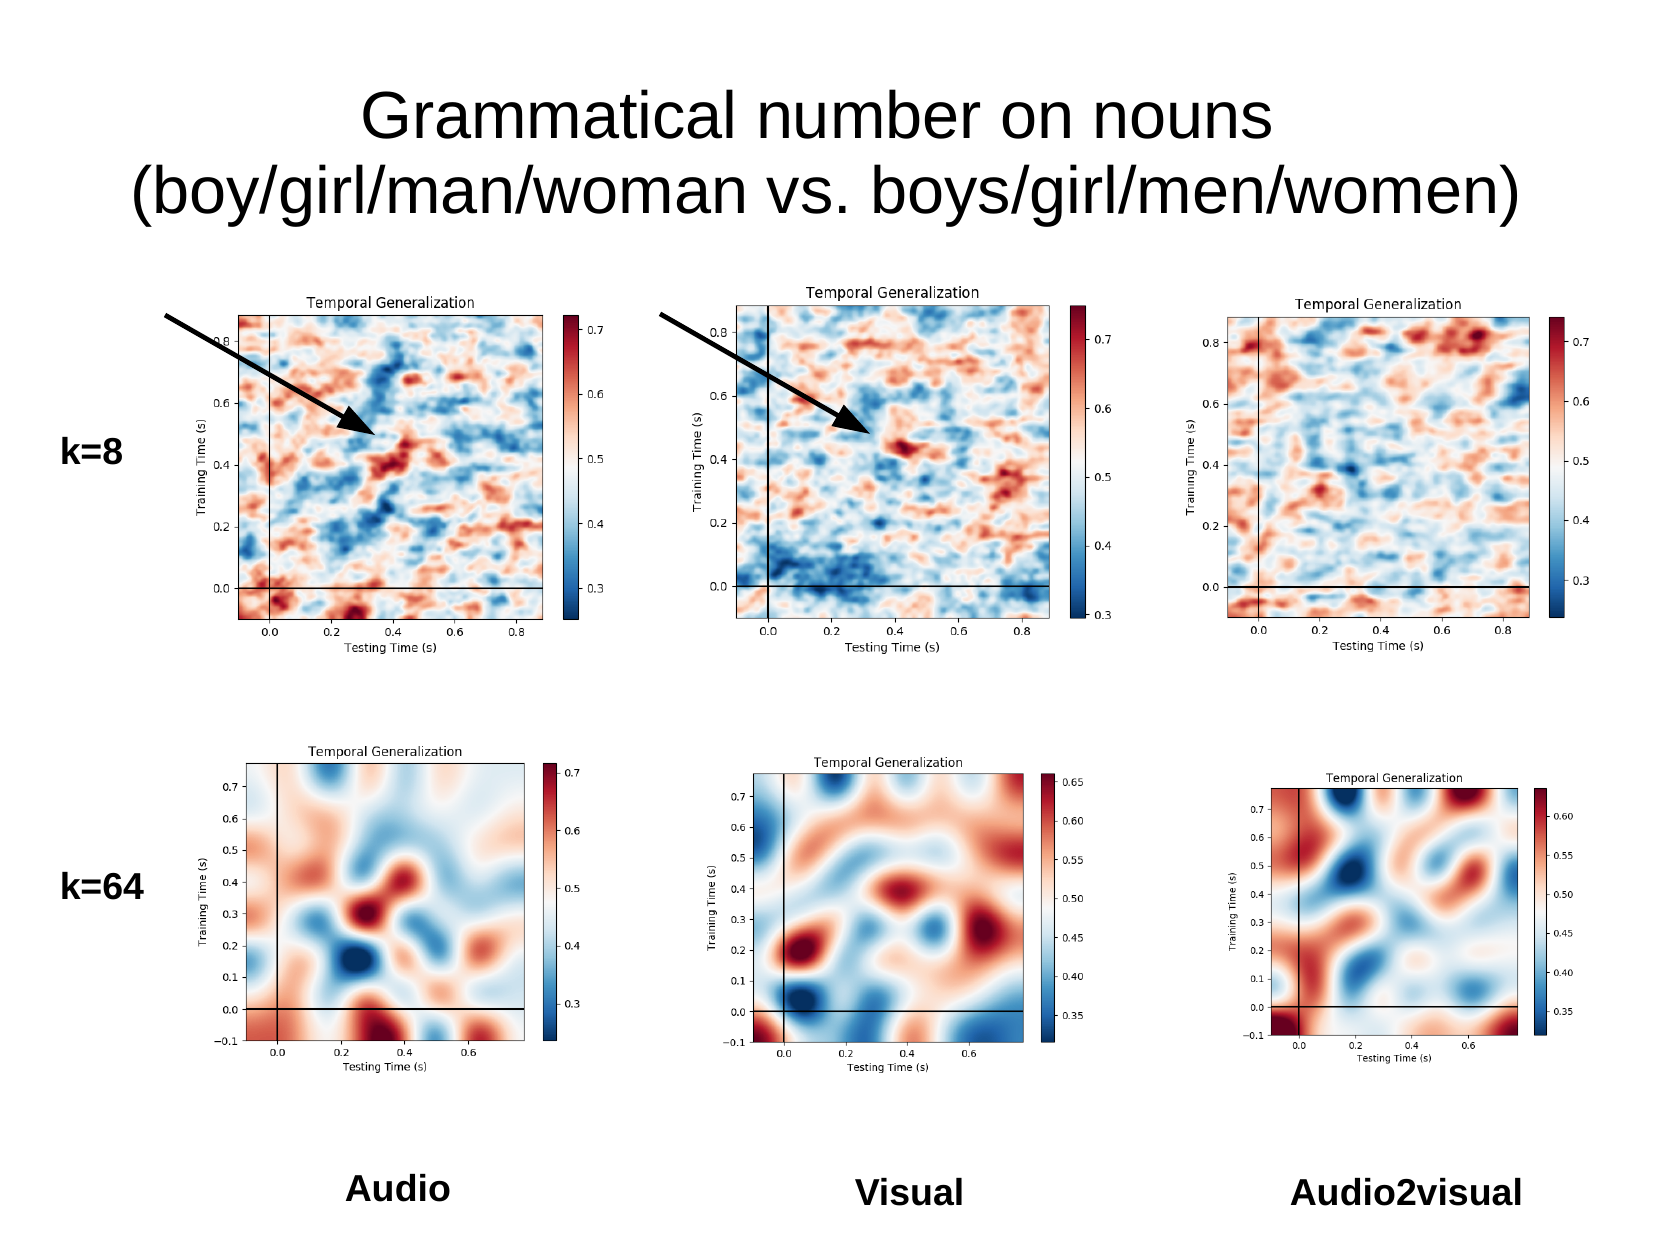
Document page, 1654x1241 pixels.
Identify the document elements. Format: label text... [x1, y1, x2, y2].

picture [165, 719, 646, 1081]
text_box k=64 [45, 858, 346, 916]
text_box Visual [840, 1163, 1141, 1221]
picture [1199, 749, 1626, 1070]
picture [150, 256, 1654, 662]
picture [675, 731, 1141, 1081]
text_box Audio2visual [1275, 1163, 1576, 1221]
text_box Audio [330, 1160, 631, 1218]
title Grammatical number on nouns (boy/girl/man/woman vs. boys/girl/men/women) [82, 49, 1571, 257]
text_box k=8 [45, 423, 346, 481]
